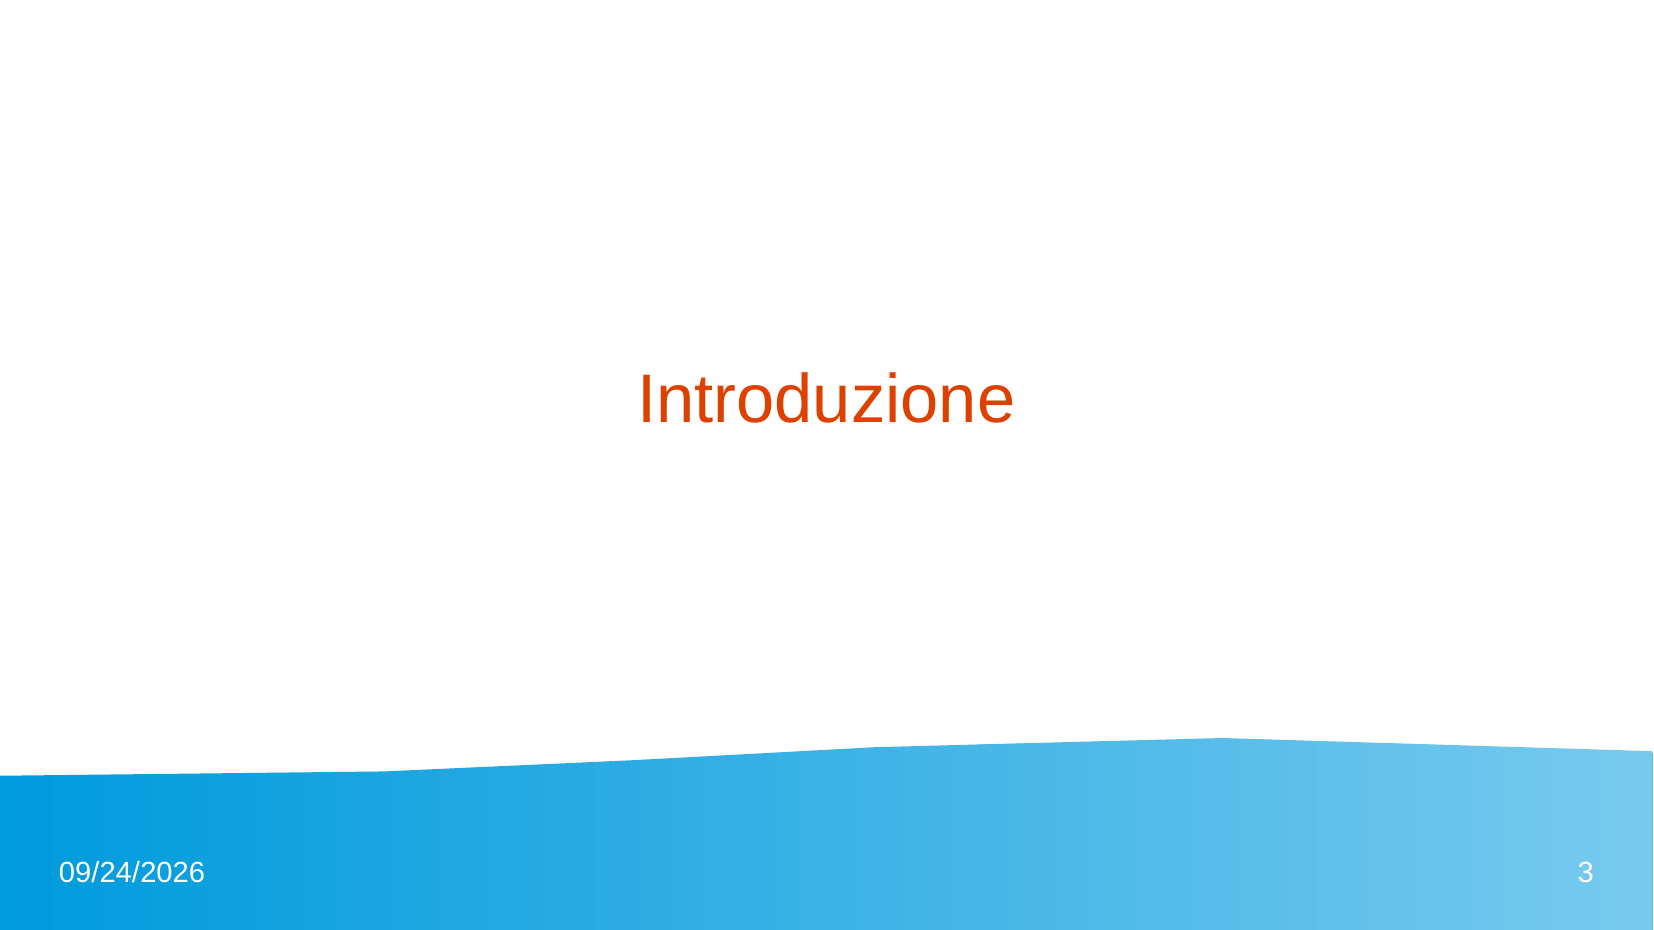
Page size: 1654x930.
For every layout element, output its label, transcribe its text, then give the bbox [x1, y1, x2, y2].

title Introduzione [320, 310, 1333, 488]
